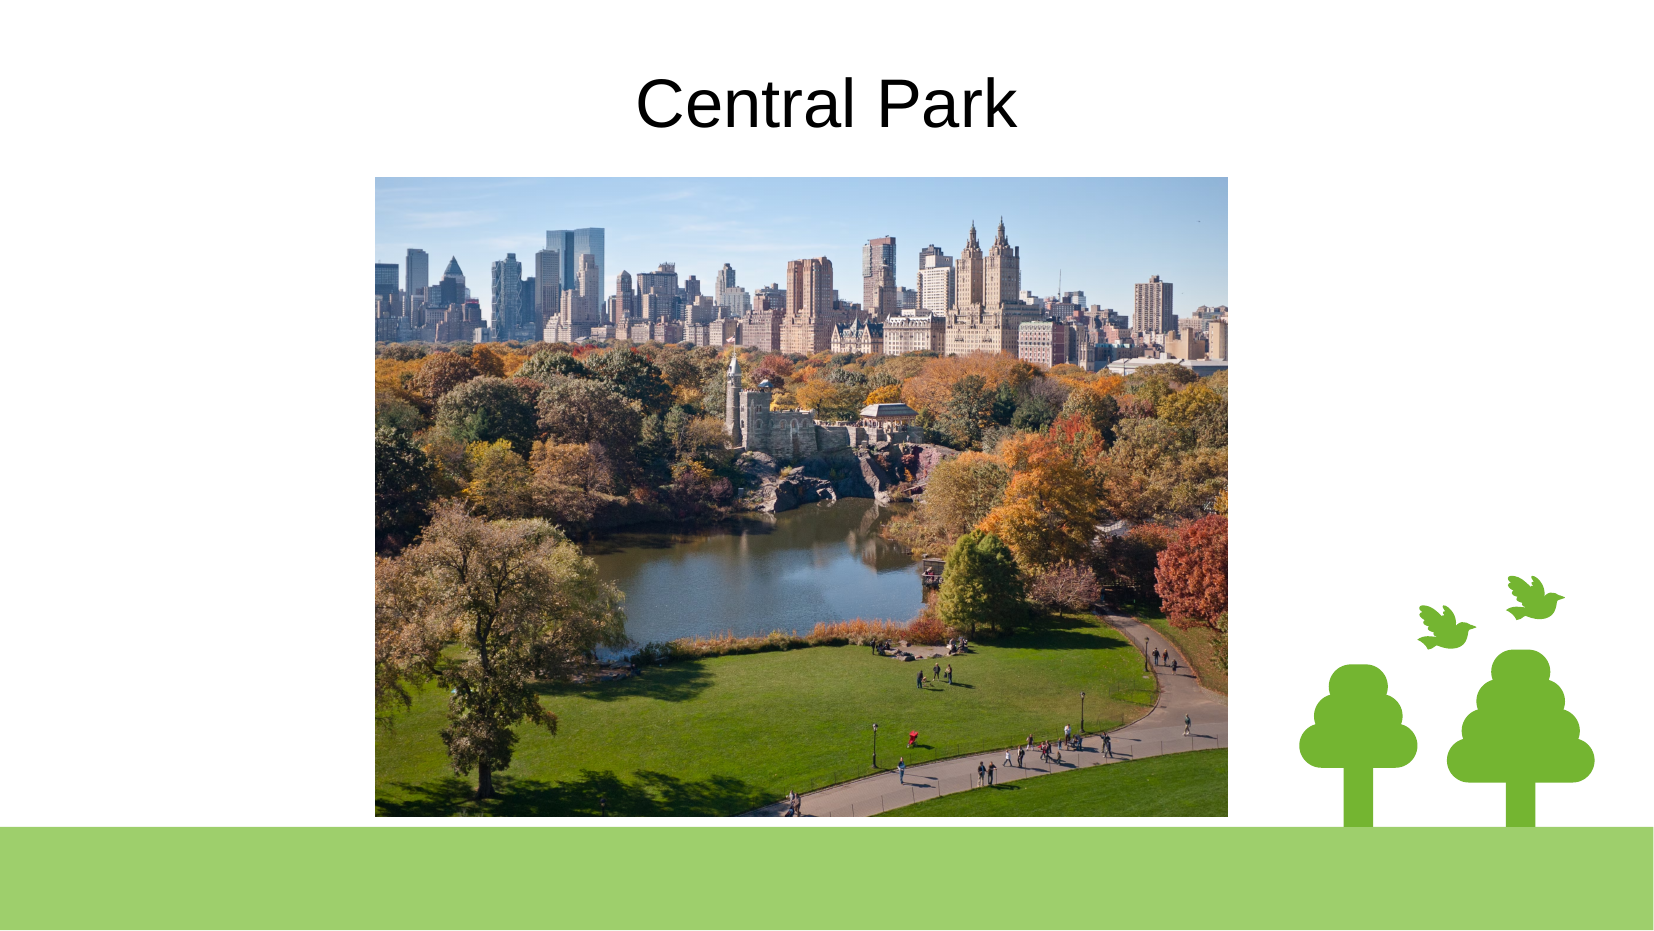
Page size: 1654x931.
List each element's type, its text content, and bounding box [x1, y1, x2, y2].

picture [375, 177, 1228, 817]
title Central Park [88, 29, 1565, 178]
